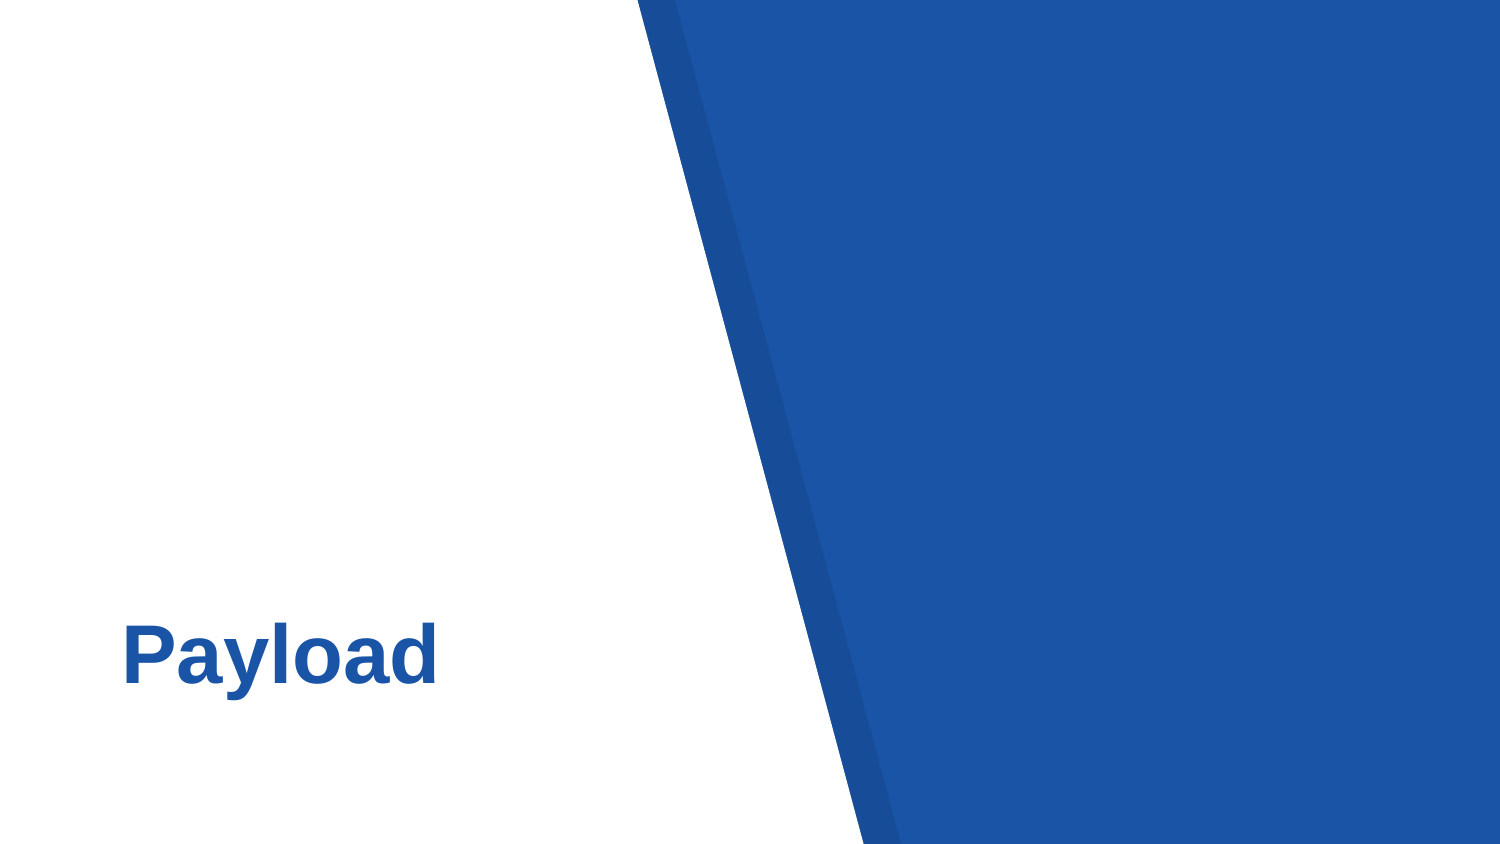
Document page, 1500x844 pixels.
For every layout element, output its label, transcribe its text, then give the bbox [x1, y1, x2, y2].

title Payload [106, 520, 818, 715]
